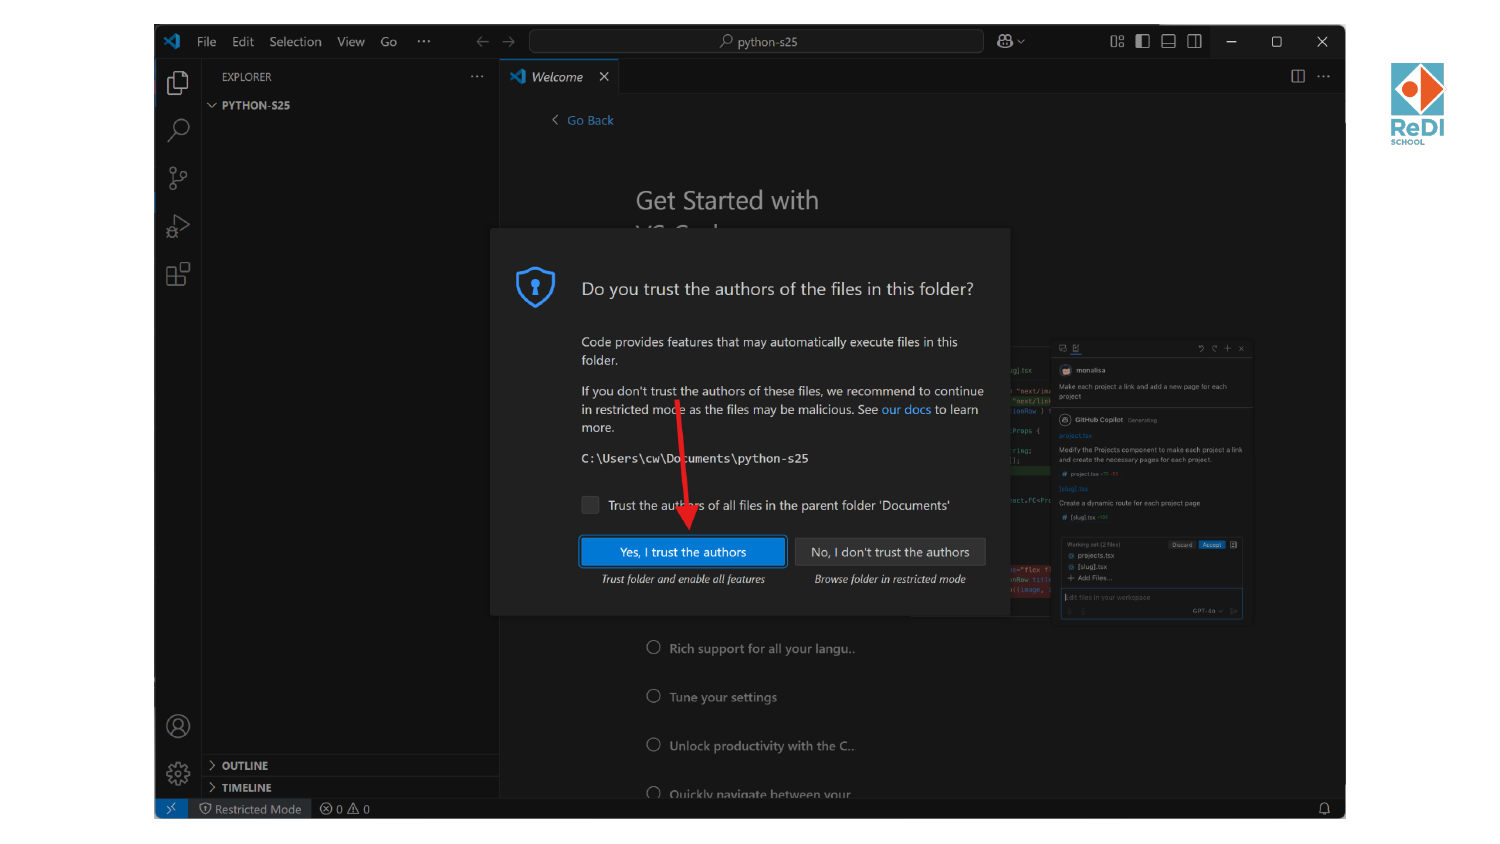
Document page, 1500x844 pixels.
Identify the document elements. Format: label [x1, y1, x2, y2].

picture [154, 24, 1346, 819]
picture [1391, 63, 1447, 145]
